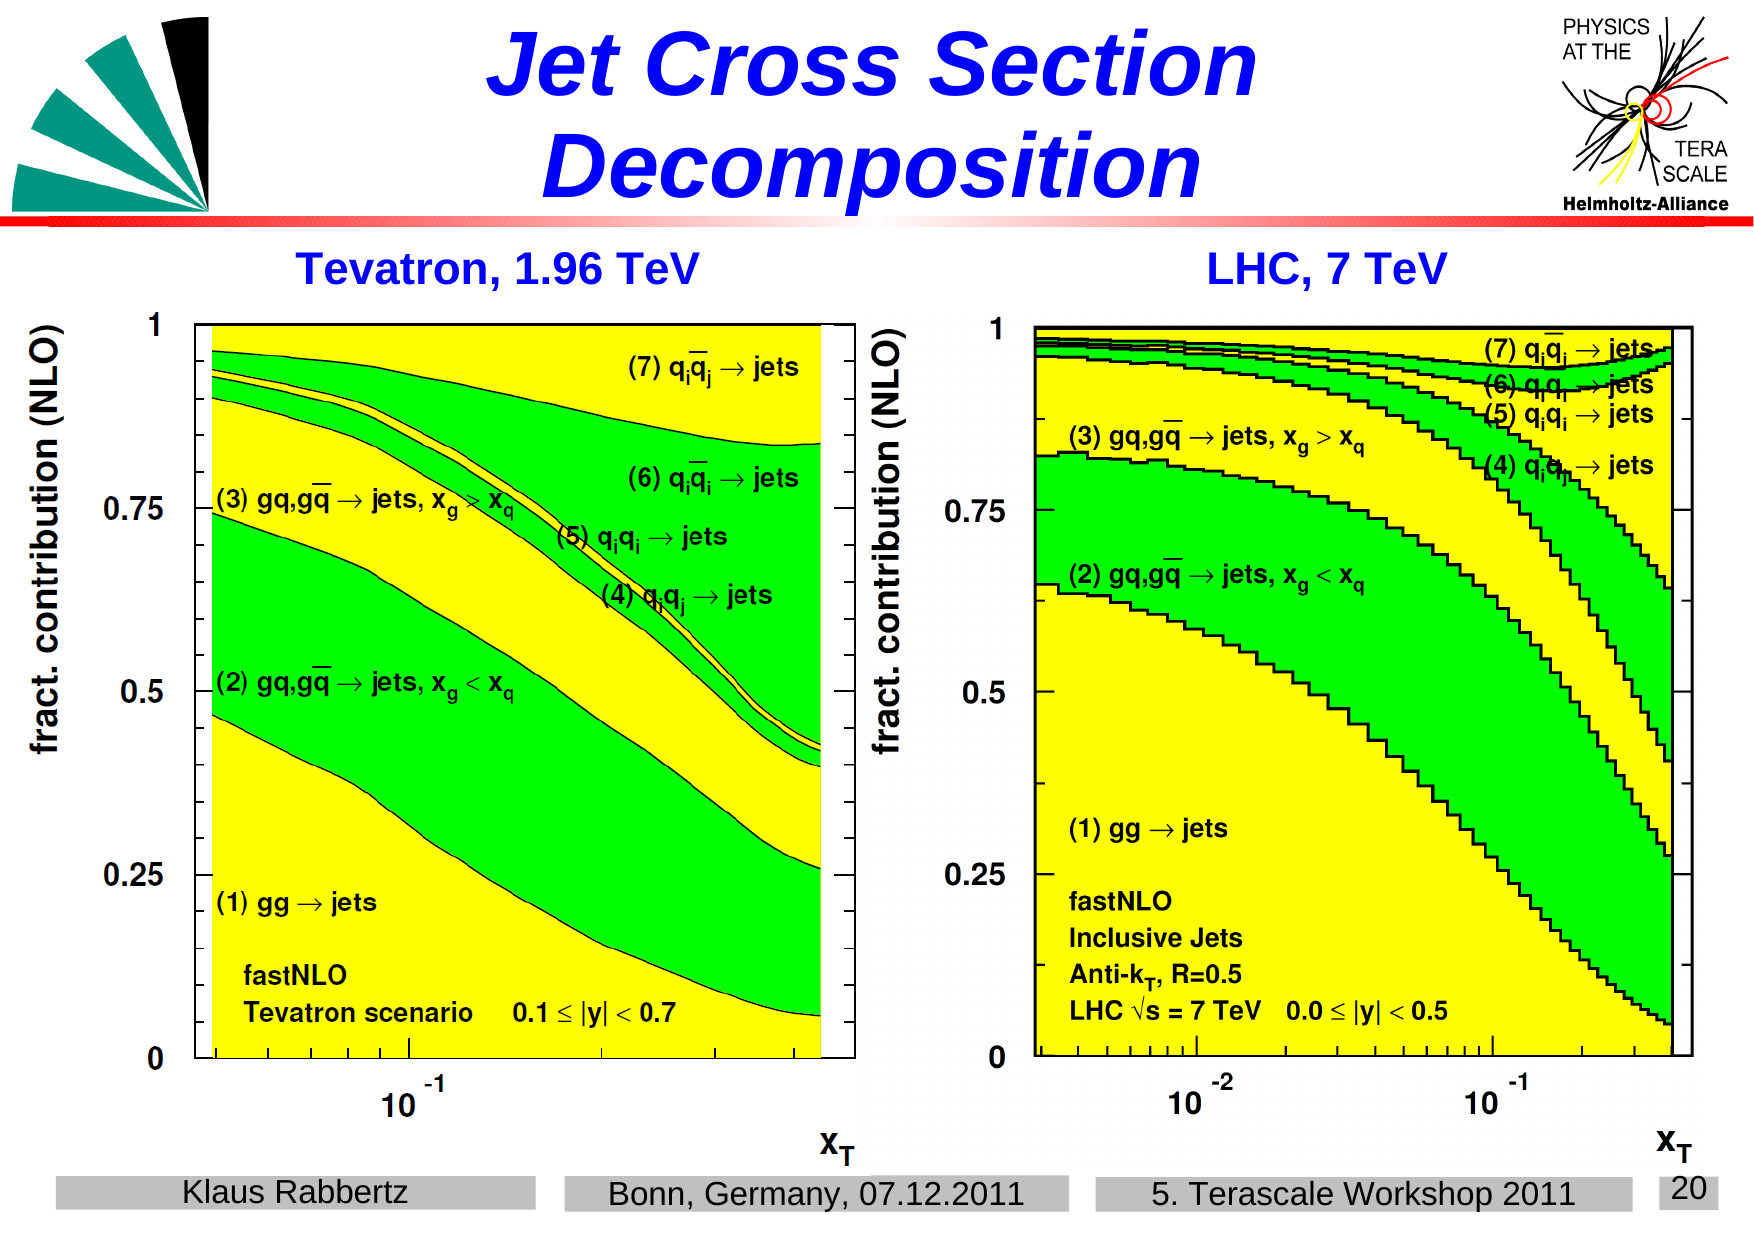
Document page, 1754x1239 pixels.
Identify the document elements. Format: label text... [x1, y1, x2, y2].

picture [1546, 9, 1744, 223]
title Jet Cross Section Decomposition [220, 11, 1525, 218]
text_box Tevatron, 1.96 TeV [283, 236, 713, 301]
text_box LHC, 7 TeV [1194, 236, 1461, 301]
picture [12, 17, 209, 214]
picture [19, 310, 1705, 1176]
